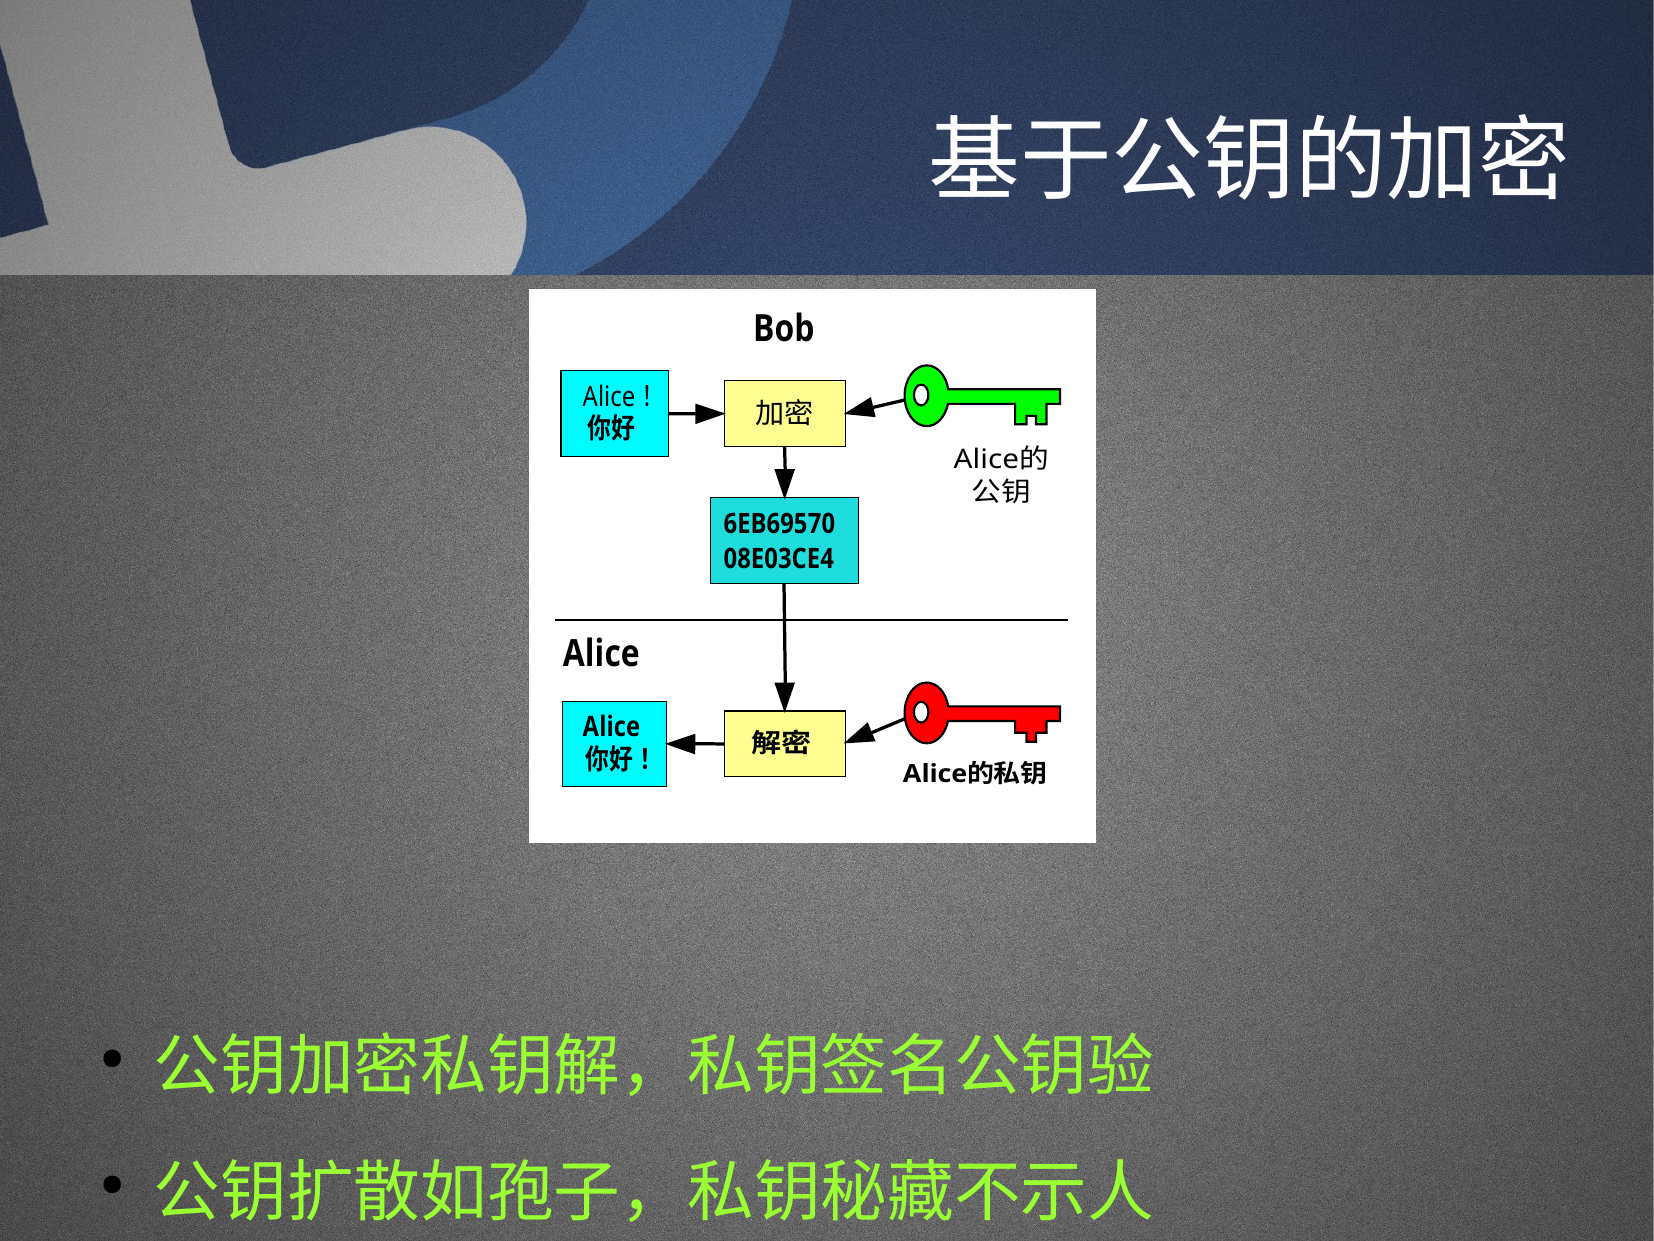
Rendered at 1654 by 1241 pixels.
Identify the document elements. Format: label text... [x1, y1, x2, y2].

picture [0, 0, 1654, 1241]
title 基于公钥的加密 [82, 49, 1571, 257]
list 公钥加密私钥解，私钥签名公钥验 公钥扩散如孢子，私钥秘藏不示人 常见公钥加密算法：RSA、Elgamal、Robin 基于Diffie-Hellman密钥交换算法产生的公钥 [82, 290, 1571, 1109]
